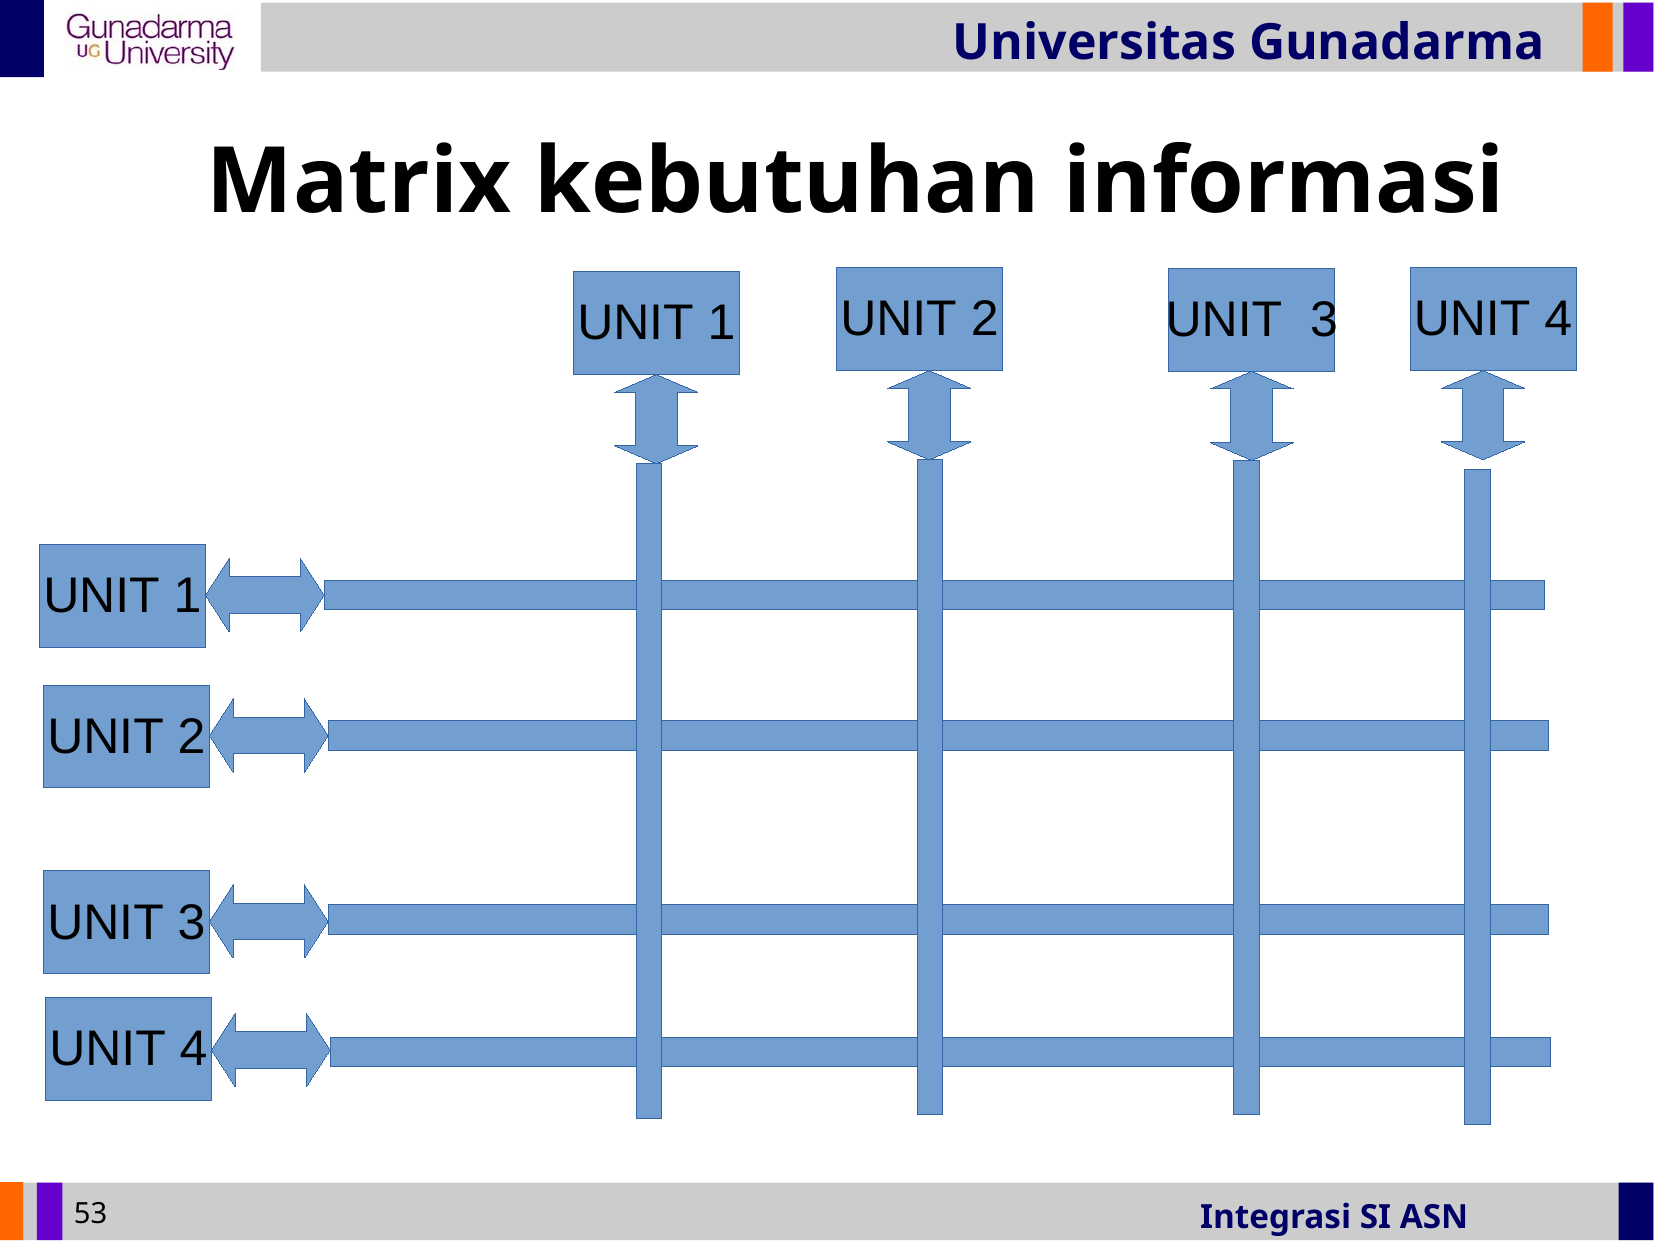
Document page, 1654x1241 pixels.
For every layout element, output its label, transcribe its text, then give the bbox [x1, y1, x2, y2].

text_box UNIT 4 [1410, 267, 1577, 371]
text_box UNIT 3 [43, 870, 210, 974]
text_box [1441, 370, 1525, 460]
text_box [205, 370, 1551, 1125]
text_box UNIT 1 [39, 544, 206, 648]
text_box UNIT 4 [45, 997, 212, 1101]
text_box UNIT 2 [43, 685, 210, 788]
title Matrix kebutuhan informasi [99, 104, 1613, 250]
text_box UNIT 2 [836, 267, 1003, 371]
text_box UNIT 1 [573, 271, 740, 375]
text_box UNIT 3 [1168, 268, 1335, 372]
picture [65, 0, 235, 70]
